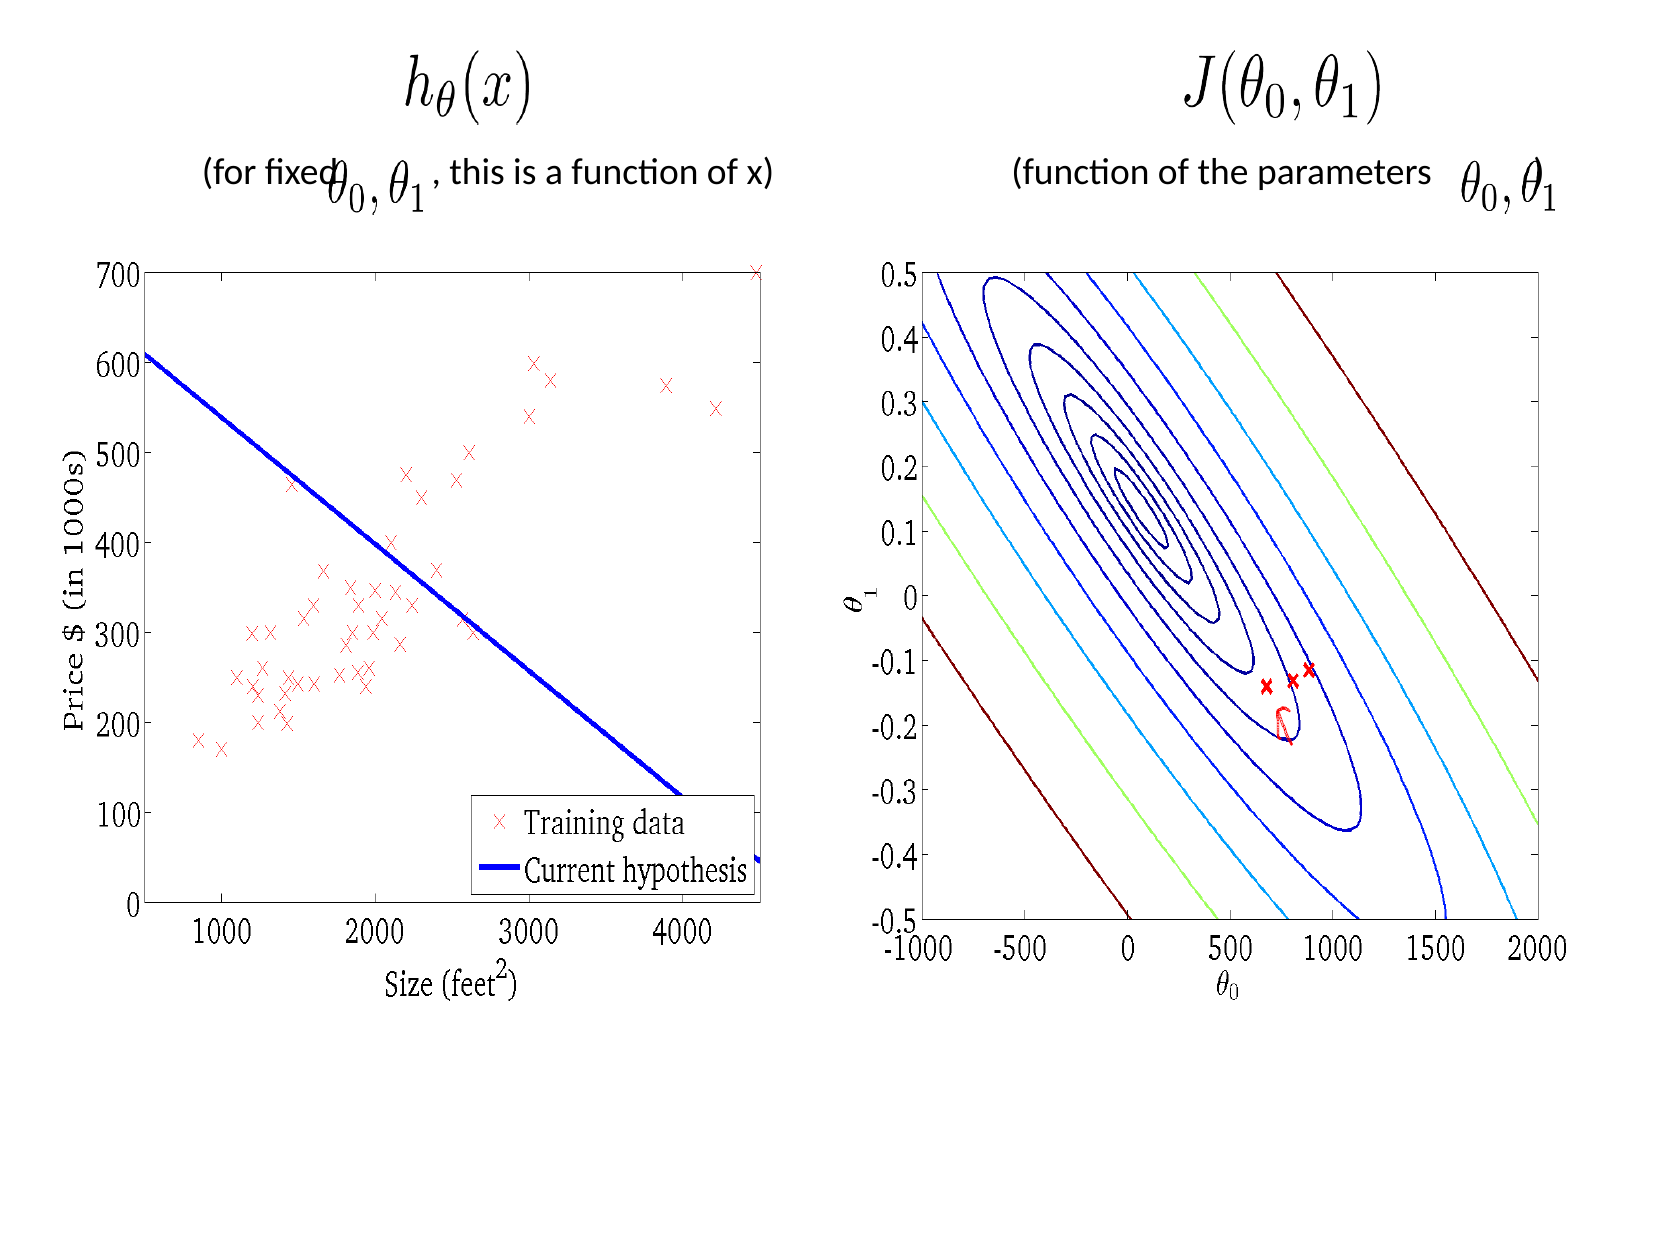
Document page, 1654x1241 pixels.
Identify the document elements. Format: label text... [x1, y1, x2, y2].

picture [405, 50, 529, 125]
picture [1184, 50, 1380, 125]
text_box (for fixed , this is a function of x) [187, 139, 791, 200]
picture [41, 160, 1613, 1006]
text_box (function of the parameters ) [996, 139, 1561, 200]
